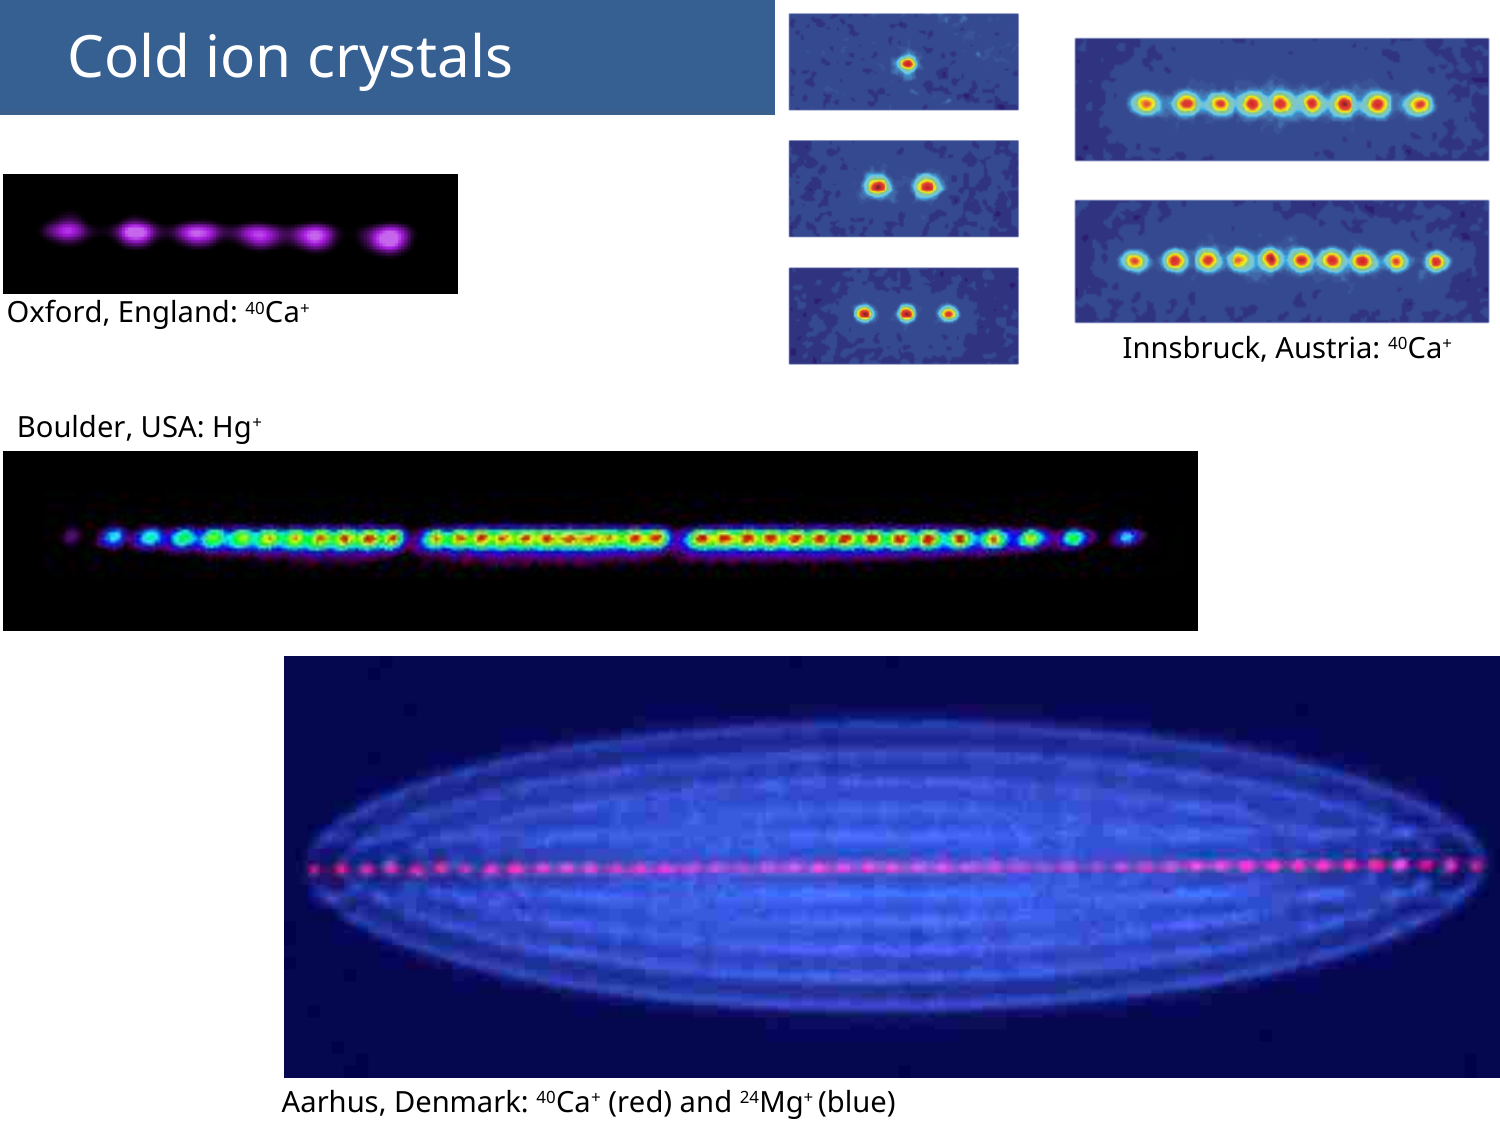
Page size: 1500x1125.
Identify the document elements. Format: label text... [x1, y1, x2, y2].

picture [3, 451, 1198, 631]
text_box Boulder, USA: Hg+ [2, 400, 277, 451]
text_box Innsbruck, Austria: 40Ca+ [1107, 321, 1472, 372]
text_box Aarhus, Denmark: 40Ca+ (red) and 24Mg+ (blue) [266, 1075, 915, 1125]
title Cold ion crystals [0, 0, 775, 122]
picture [284, 656, 1500, 1078]
picture [775, 0, 1500, 374]
picture [3, 174, 458, 294]
text_box Oxford, England: 40Ca+ [0, 286, 330, 337]
